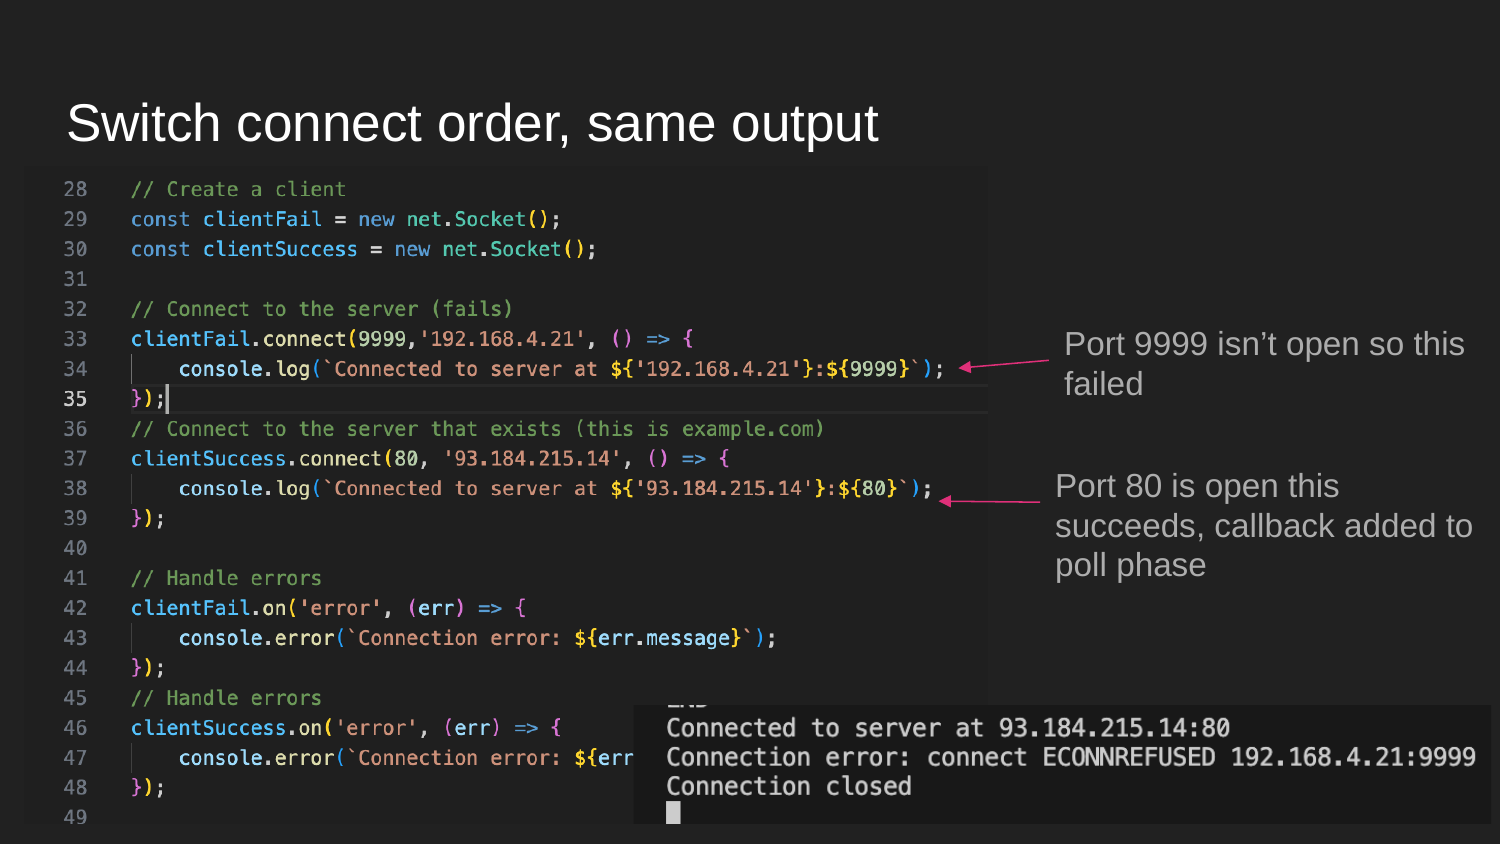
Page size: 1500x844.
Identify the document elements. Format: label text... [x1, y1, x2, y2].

text_box Port 80 is open this succeeds, callback added to poll phase [1040, 448, 1491, 556]
title Switch connect order, same output [51, 72, 1449, 167]
text_box Port 9999 isn’t open so this failed [1049, 306, 1500, 414]
picture [24, 166, 1492, 824]
